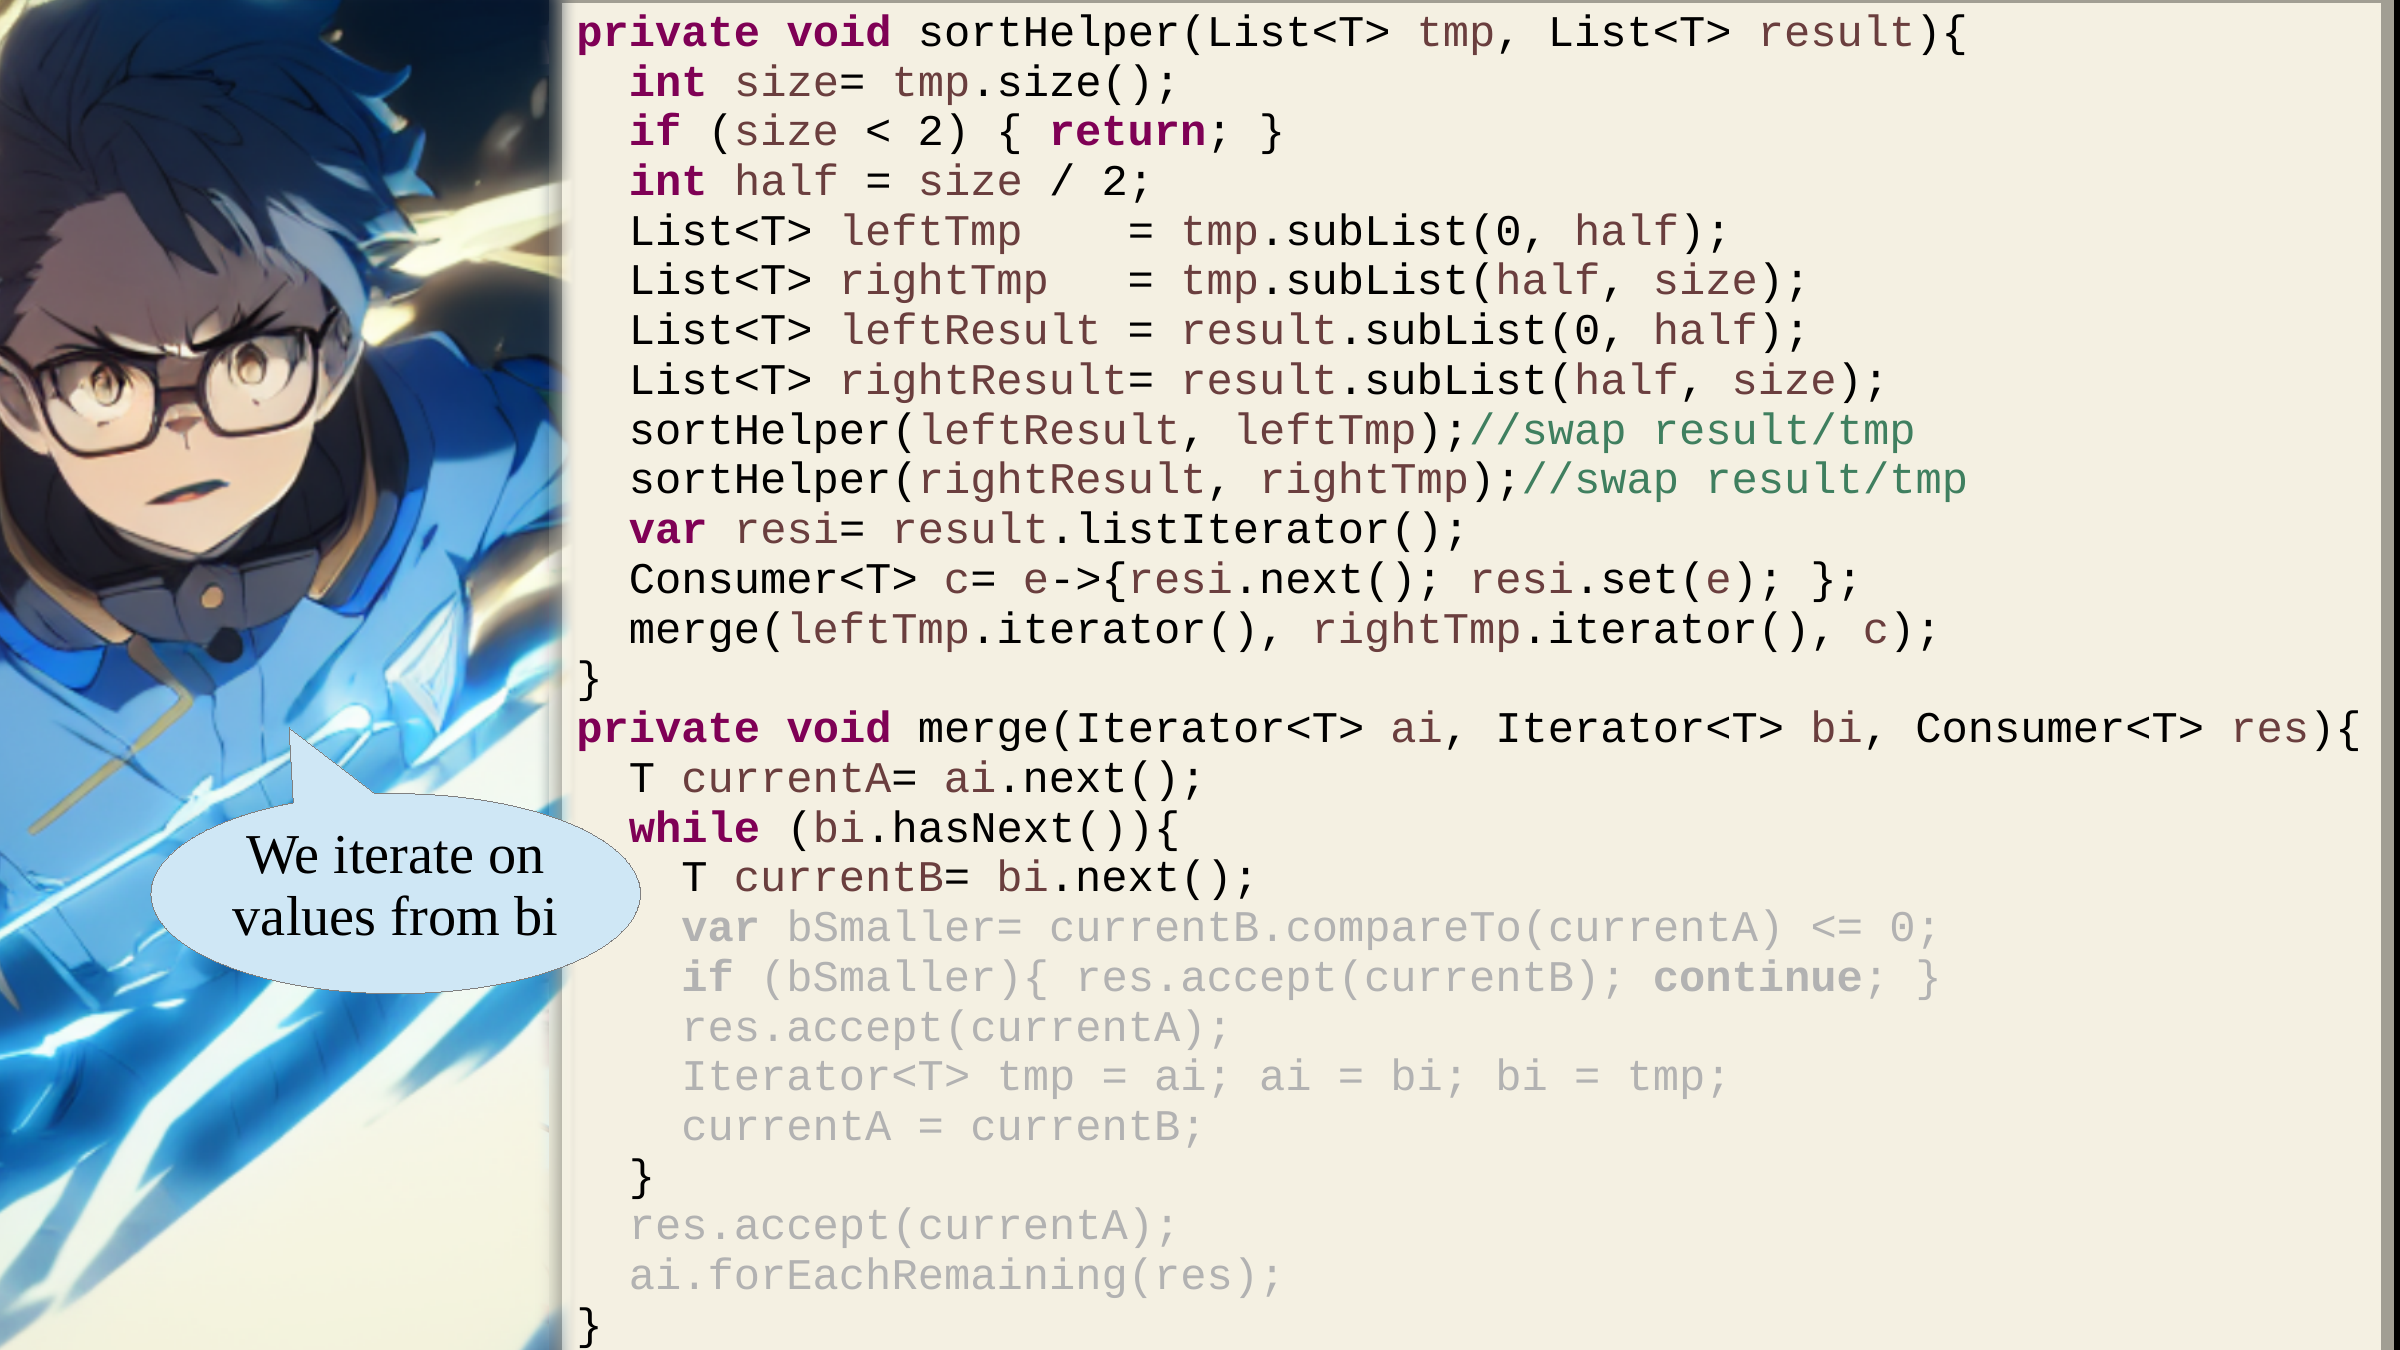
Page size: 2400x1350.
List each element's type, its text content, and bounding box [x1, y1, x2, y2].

text_box [2394, 0, 2400, 1350]
text_box private void sortHelper(List<T> tmp, List<T> result){ int size= tmp.size(); if (size < 2) { return; } int half = size / 2; List<T> leftTmp = tmp.subList(0, half); List<T> rightTmp = tmp.subList(half, size); List<T> leftResult = result.subList(0, half); List<T> rightResult= result.subList(half, size); sortHelper(leftResult, leftTmp);//swap result/tmp sortHelper(rightResult, rightTmp);//swap result/tmp var resi= result.listIterator(); Consumer<T> c= e->{resi.next(); resi.set(e); }; merge(leftTmp.iterator(), rightTmp.iterator(), c); } private void merge(Iterator<T> ai, Iterator<T> bi, Consumer<T> res){ T currentA= ai.next(); while (bi.hasNext()){ T currentB= bi.next(); var bSmaller= currentB.compareTo(currentA) <= 0; if (bSmaller){ res.accept(currentB); continue; } res.accept(currentA); Iterator<T> tmp = ai; ai = bi; bi = tmp; currentA = currentB; } res.accept(currentA); ai.forEachRemaining(res); } [578, 0, 2388, 1350]
picture [0, 0, 578, 1350]
text_box We iterate on values from bi [150, 727, 641, 994]
